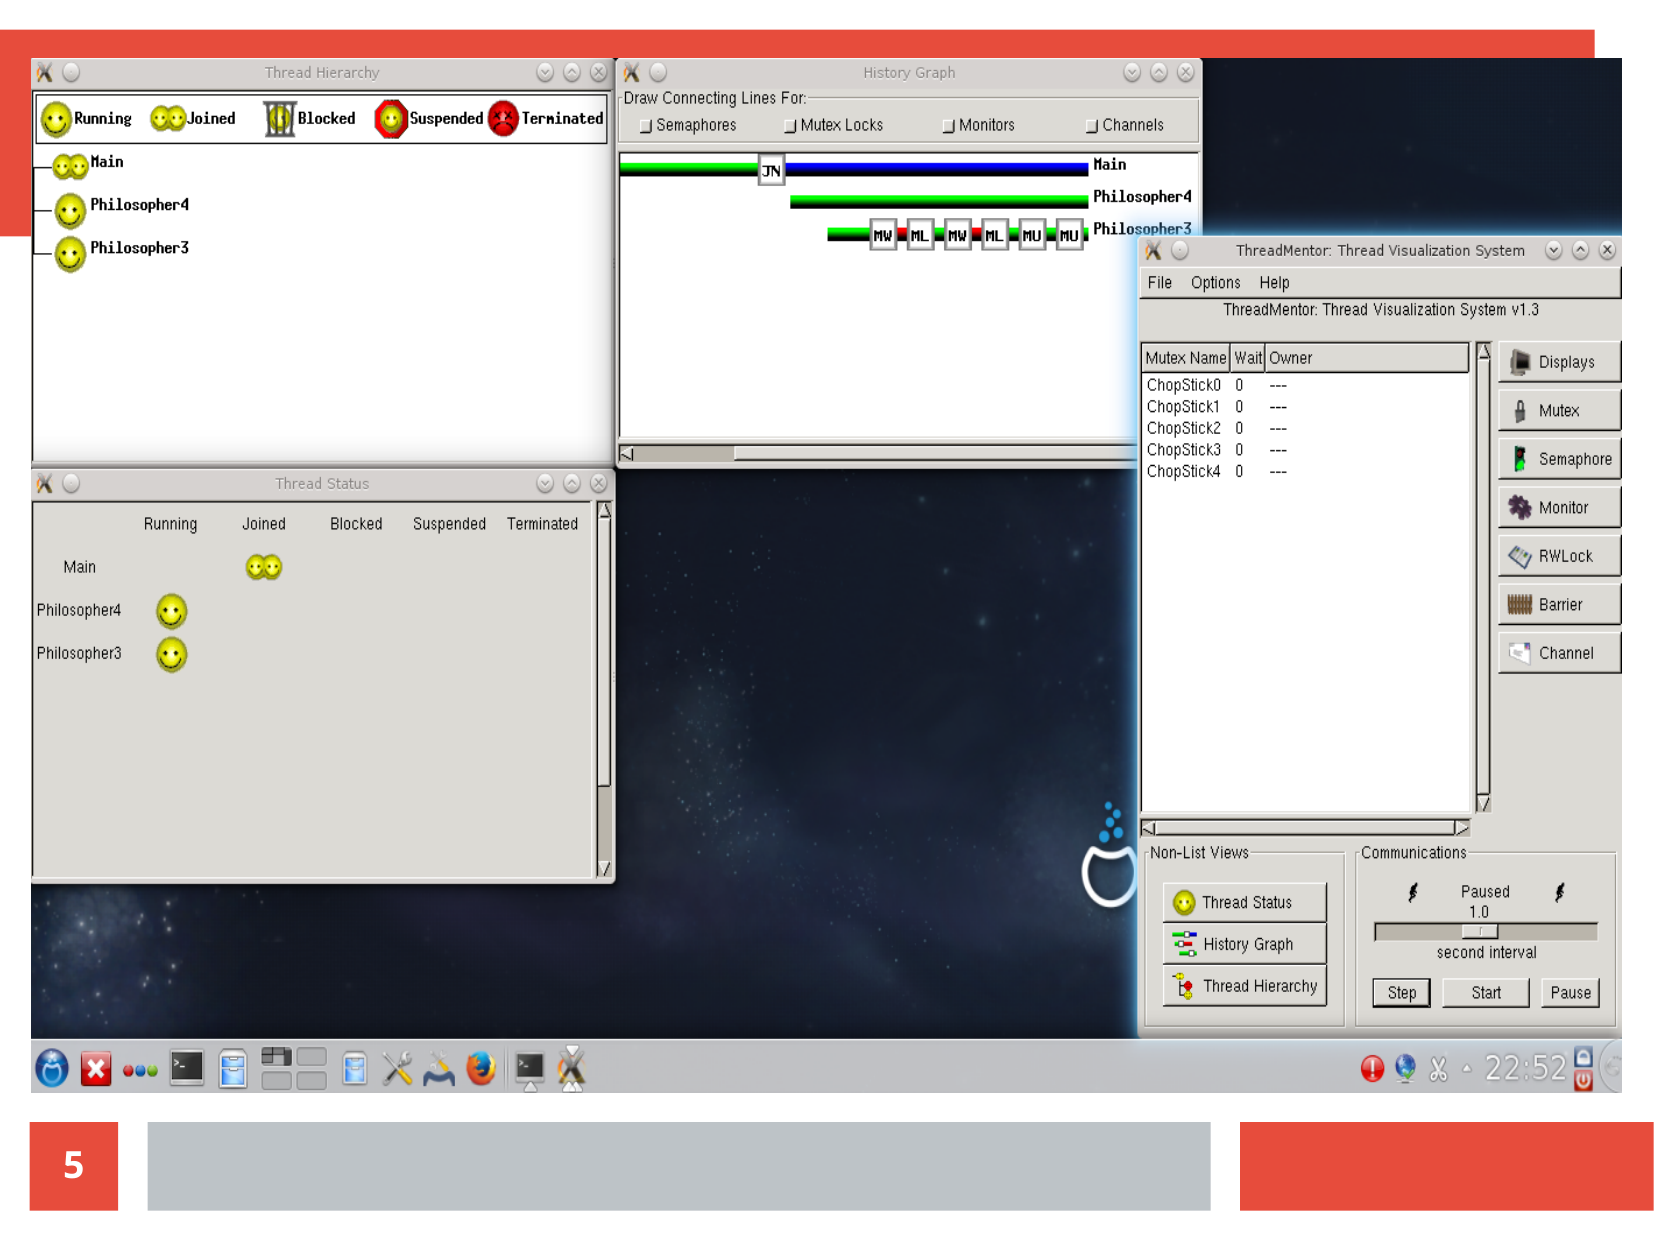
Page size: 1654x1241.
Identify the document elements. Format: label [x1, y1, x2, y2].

text_box [29, 1122, 119, 1211]
picture [31, 59, 1622, 1093]
